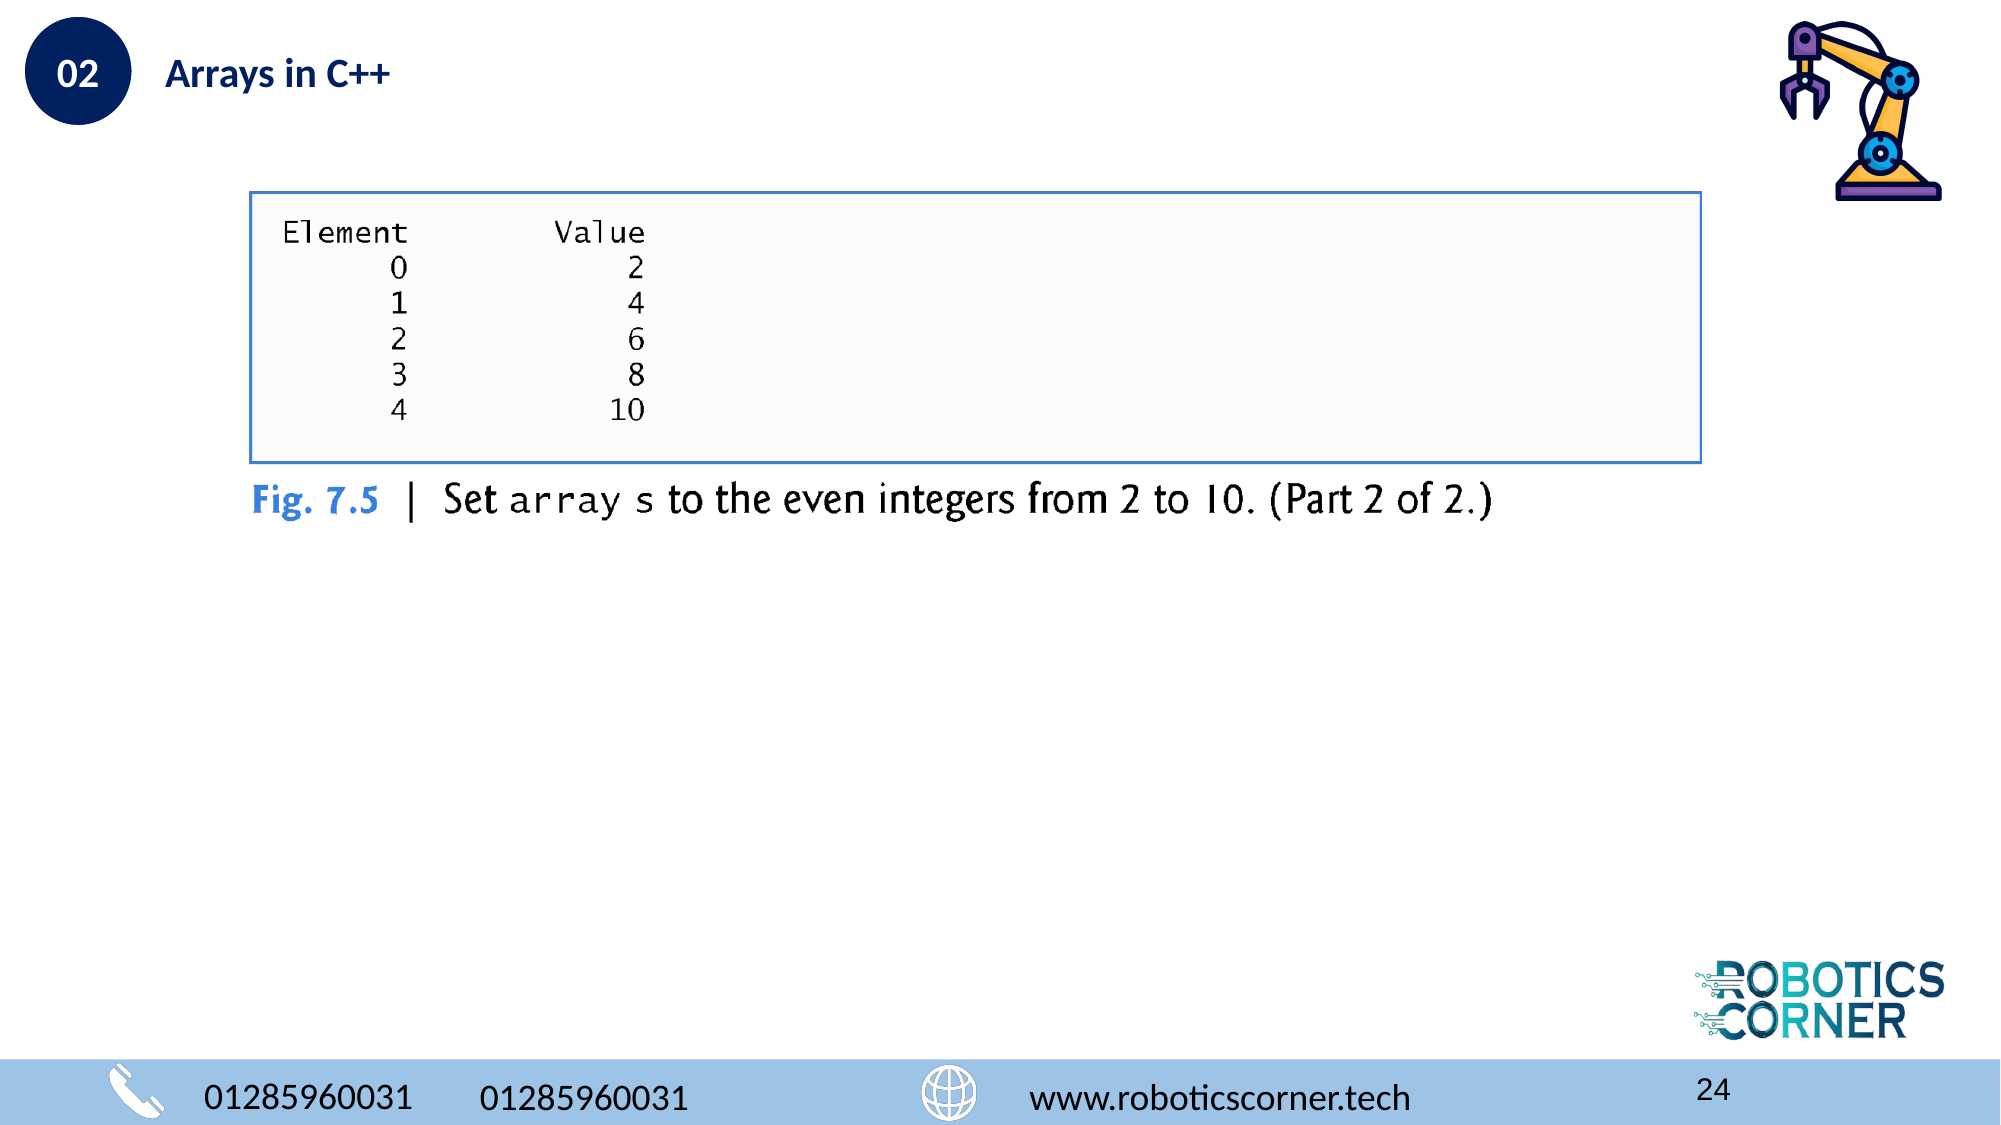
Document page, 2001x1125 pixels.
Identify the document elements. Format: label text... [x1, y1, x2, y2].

text_box 02 [22, 14, 134, 128]
text_box <number> [1681, 1065, 1861, 1115]
picture [24, 21, 1953, 1125]
text_box Arrays in C++ [150, 38, 622, 103]
